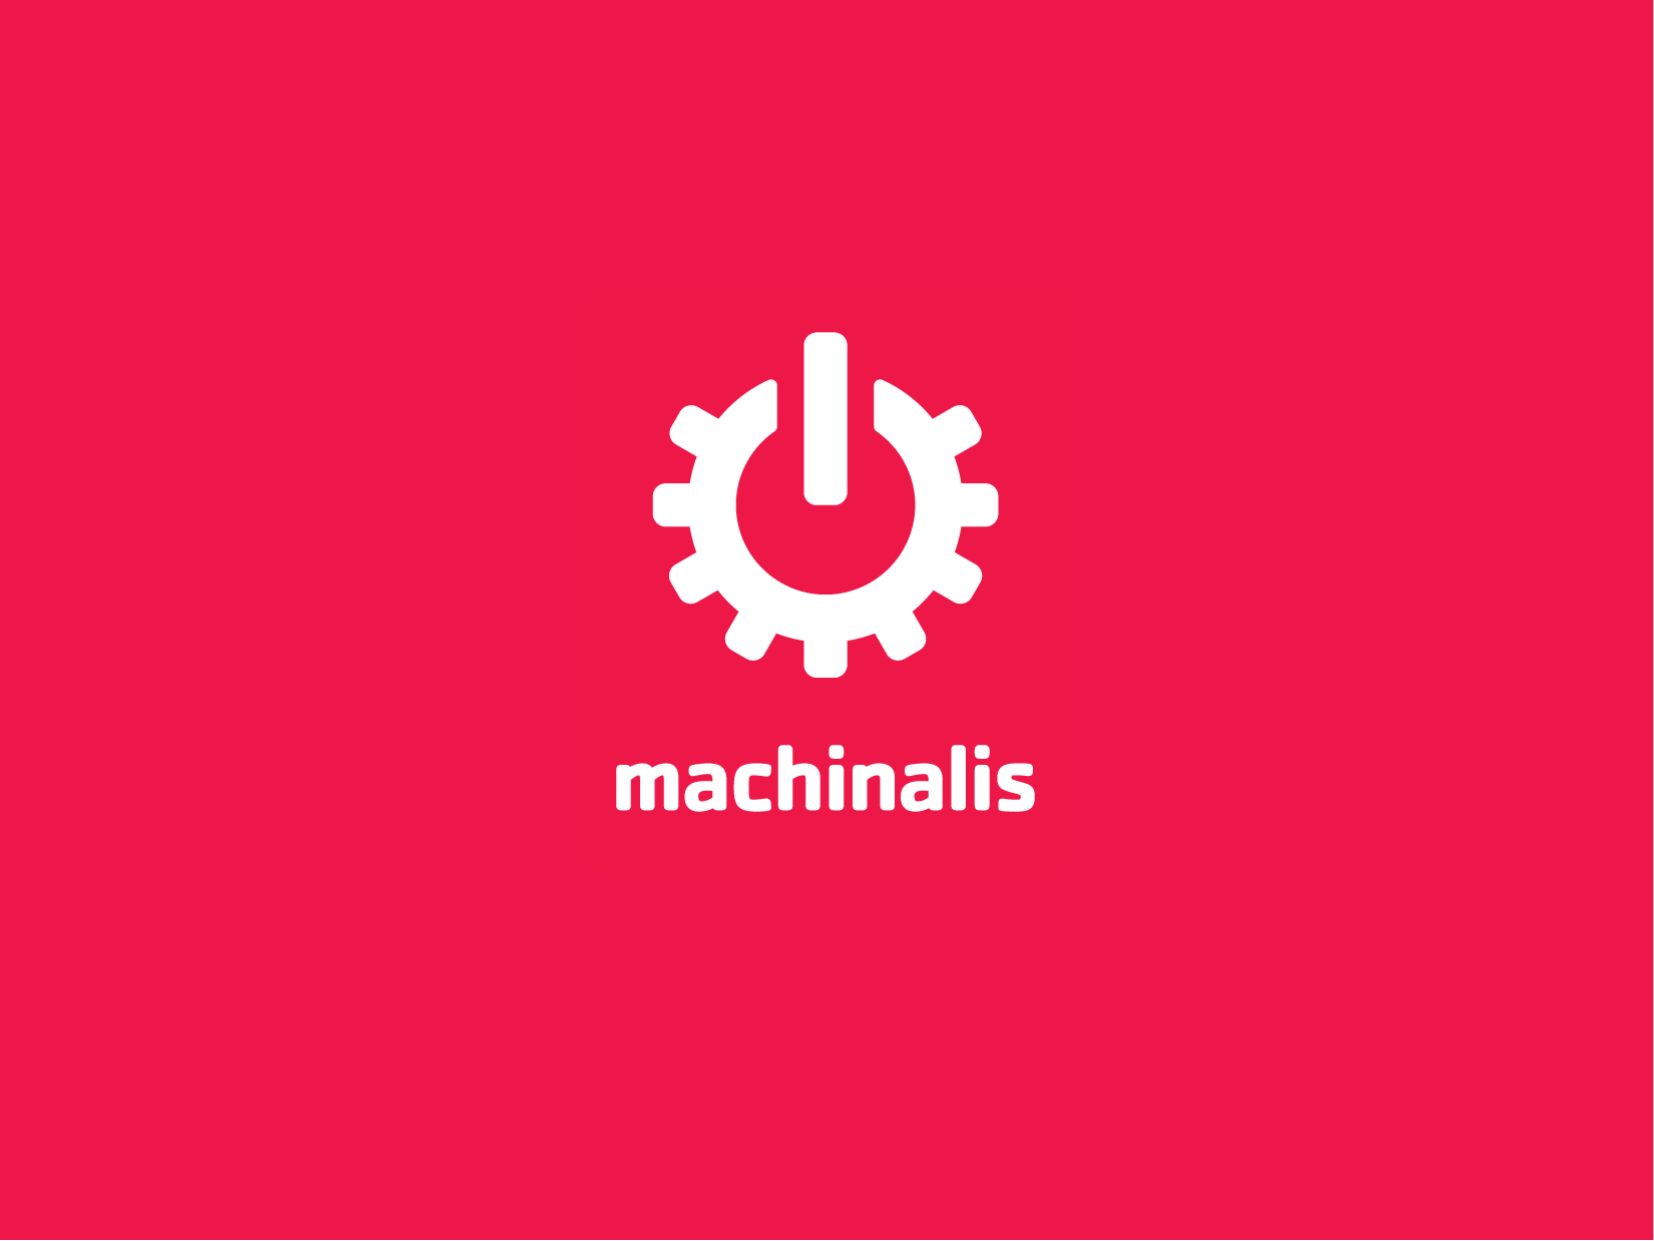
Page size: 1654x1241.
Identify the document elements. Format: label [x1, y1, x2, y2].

picture [579, 284, 1072, 876]
